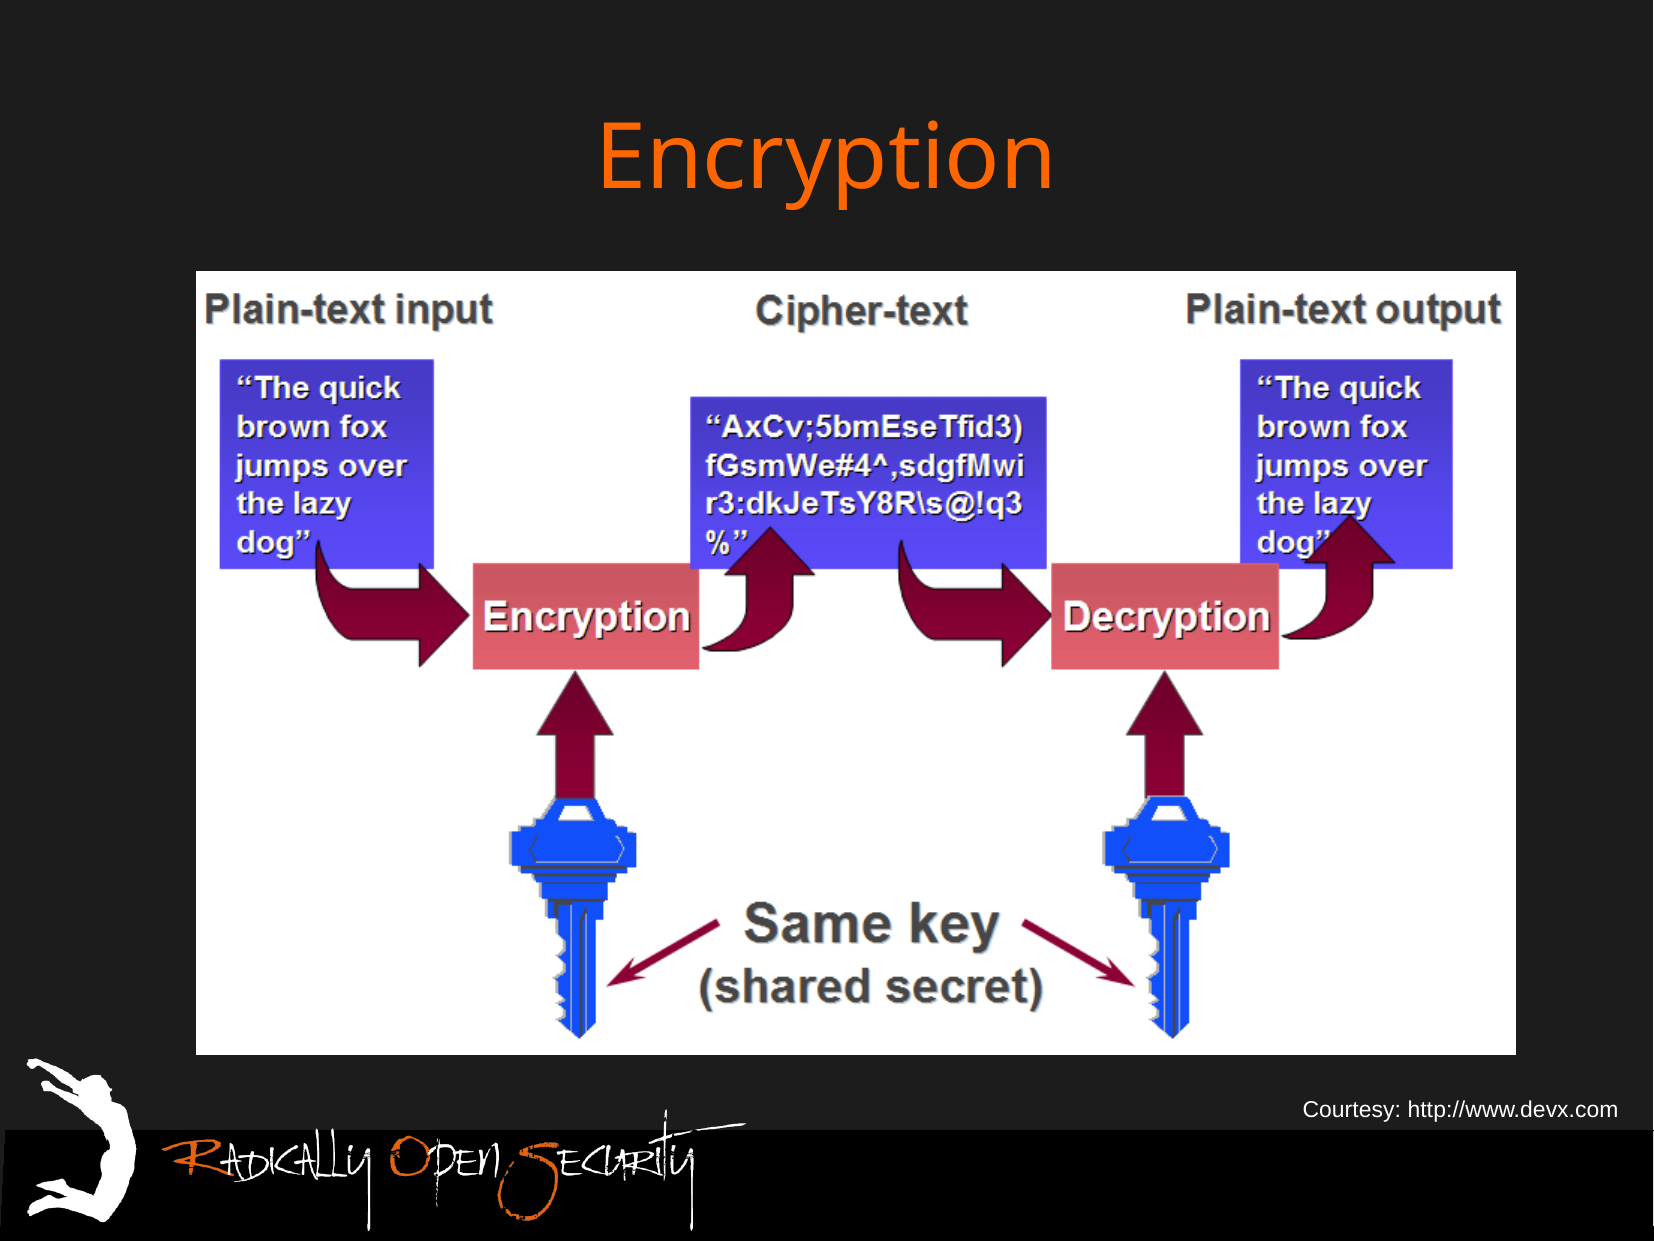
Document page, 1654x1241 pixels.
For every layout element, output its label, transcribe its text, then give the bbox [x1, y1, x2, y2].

picture [0, 271, 1516, 1241]
title Encryption [82, 49, 1571, 257]
text_box Courtesy: http://www.devx.com [1287, 1088, 1645, 1132]
